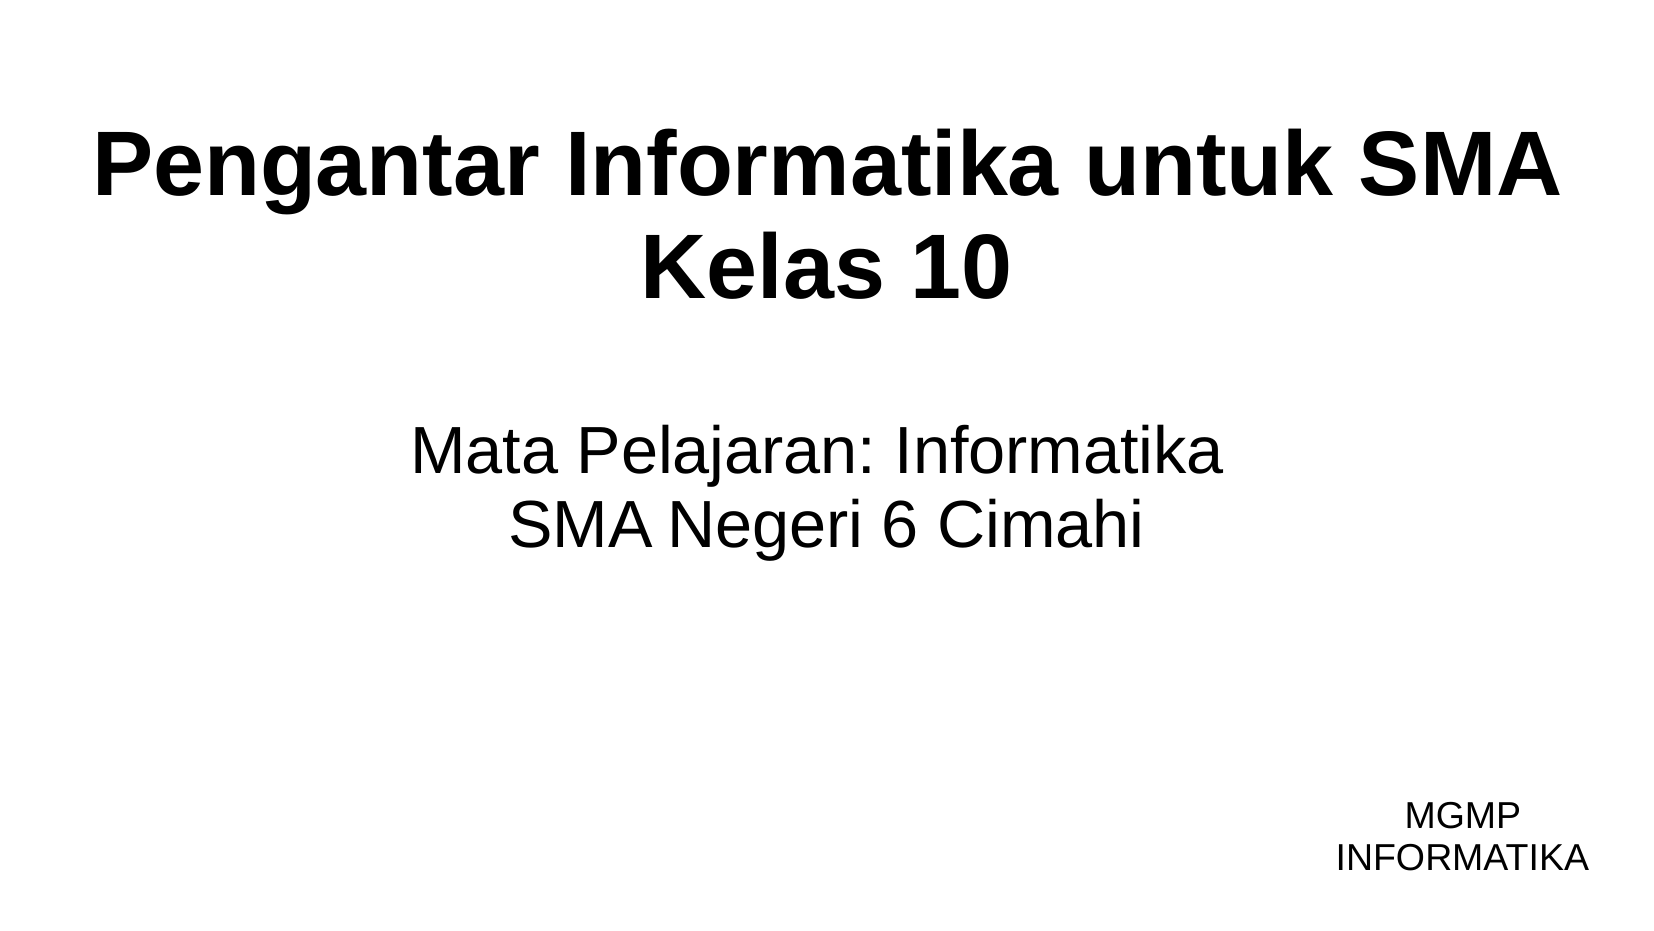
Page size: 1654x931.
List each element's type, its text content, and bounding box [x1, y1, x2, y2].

subtitle Mata Pelajaran: Informatika SMA Negeri 6 Cimahi [82, 217, 1571, 758]
title Pengantar Informatika untuk SMA Kelas 10 [82, 112, 1571, 217]
text_box MGMP INFORMATIKA [1312, 787, 1613, 887]
